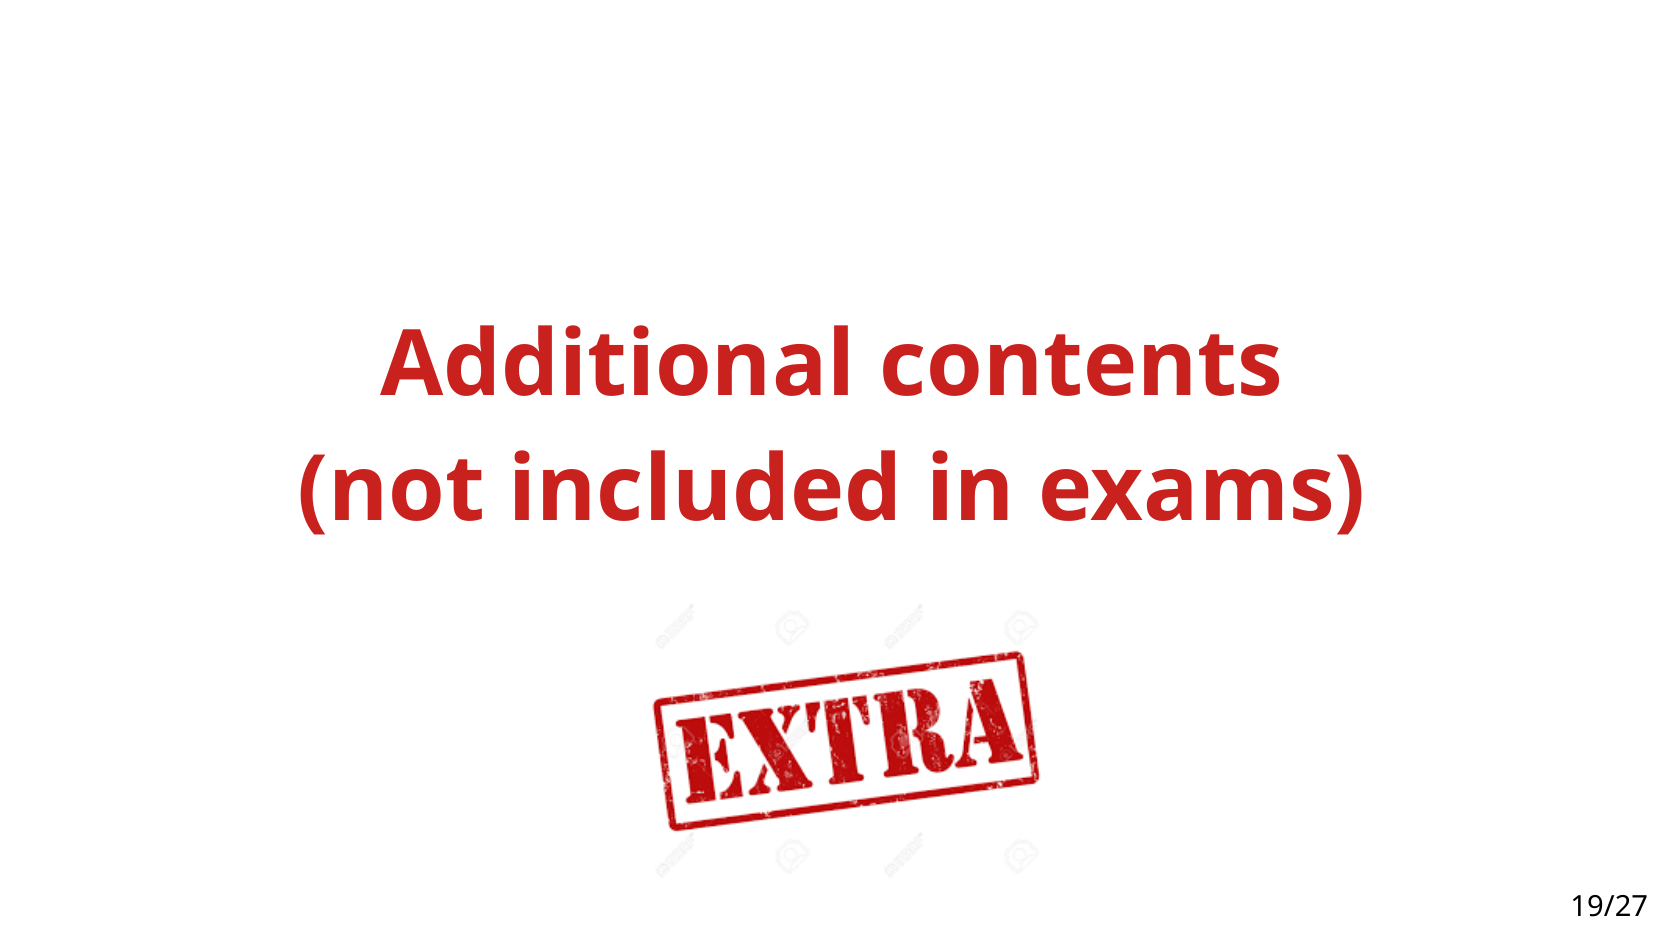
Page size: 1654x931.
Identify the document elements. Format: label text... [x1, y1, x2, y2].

picture [645, 595, 1050, 901]
title Additional contents (not included in exams) [87, 293, 1576, 552]
